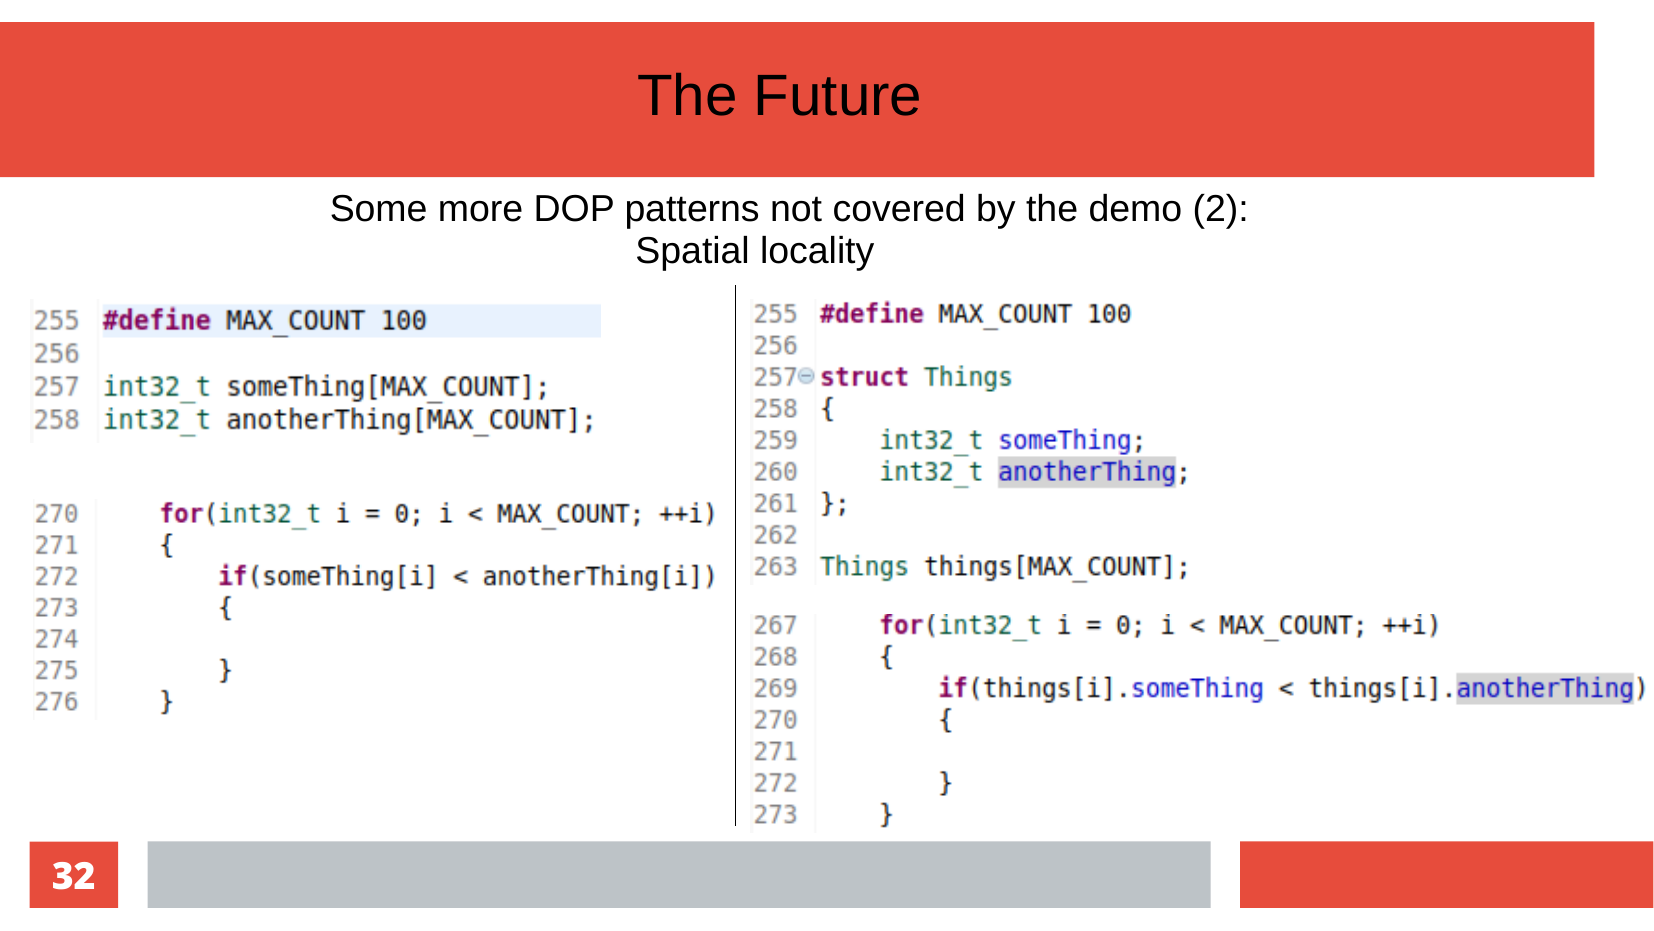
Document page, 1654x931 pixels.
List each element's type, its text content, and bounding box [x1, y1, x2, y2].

picture [750, 299, 1195, 586]
text_box Some more DOP patterns not covered by the demo (2): Spatial locality [315, 180, 1321, 294]
text_box The Future [270, 55, 1291, 136]
picture [33, 499, 721, 721]
picture [750, 614, 1651, 834]
picture [30, 299, 601, 443]
